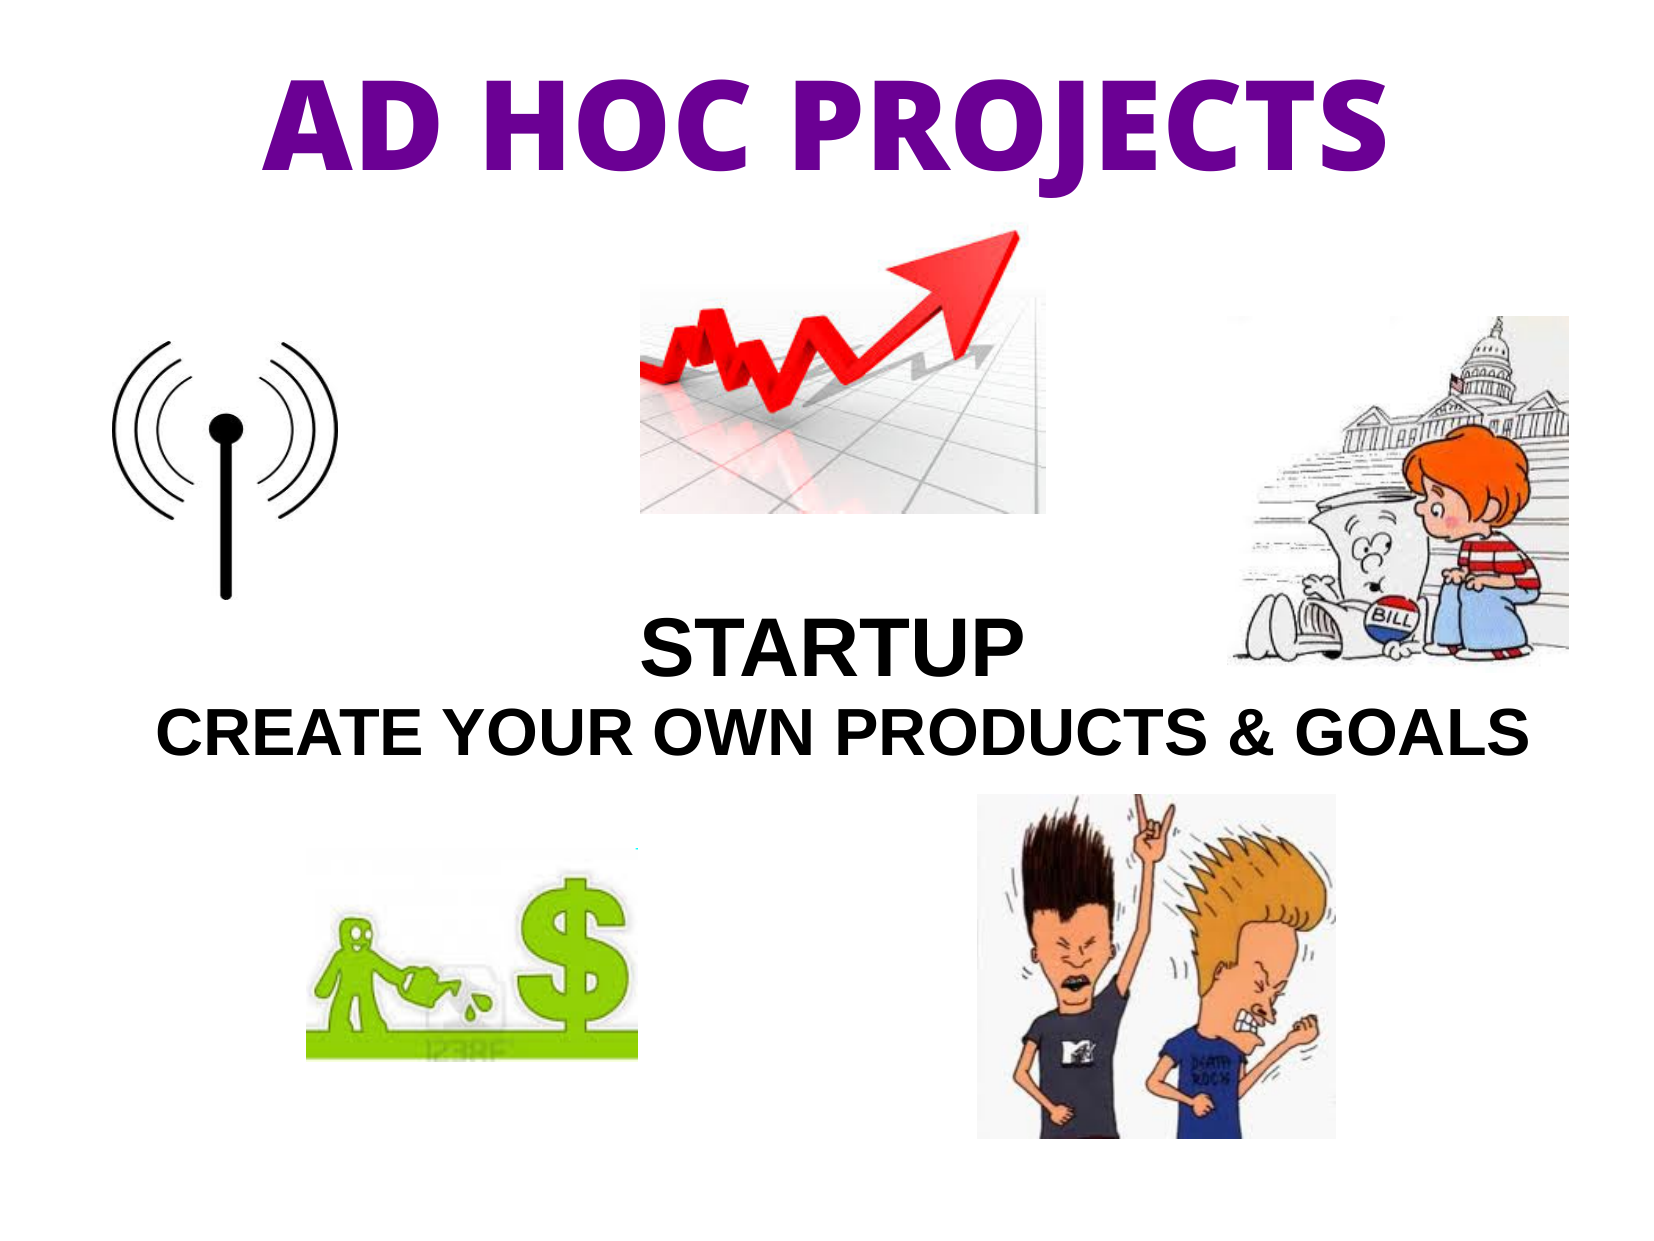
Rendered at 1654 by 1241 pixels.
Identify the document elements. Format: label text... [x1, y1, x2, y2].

picture [306, 848, 638, 1062]
picture [112, 341, 338, 601]
text_box STARTUP CREATE YOUR OWN PRODUCTS & GOALS [150, 549, 1538, 822]
text_box AD HOC PROJECTS [23, 2, 1630, 242]
picture [977, 822, 1336, 1139]
picture [640, 242, 1046, 514]
picture [1227, 316, 1569, 673]
